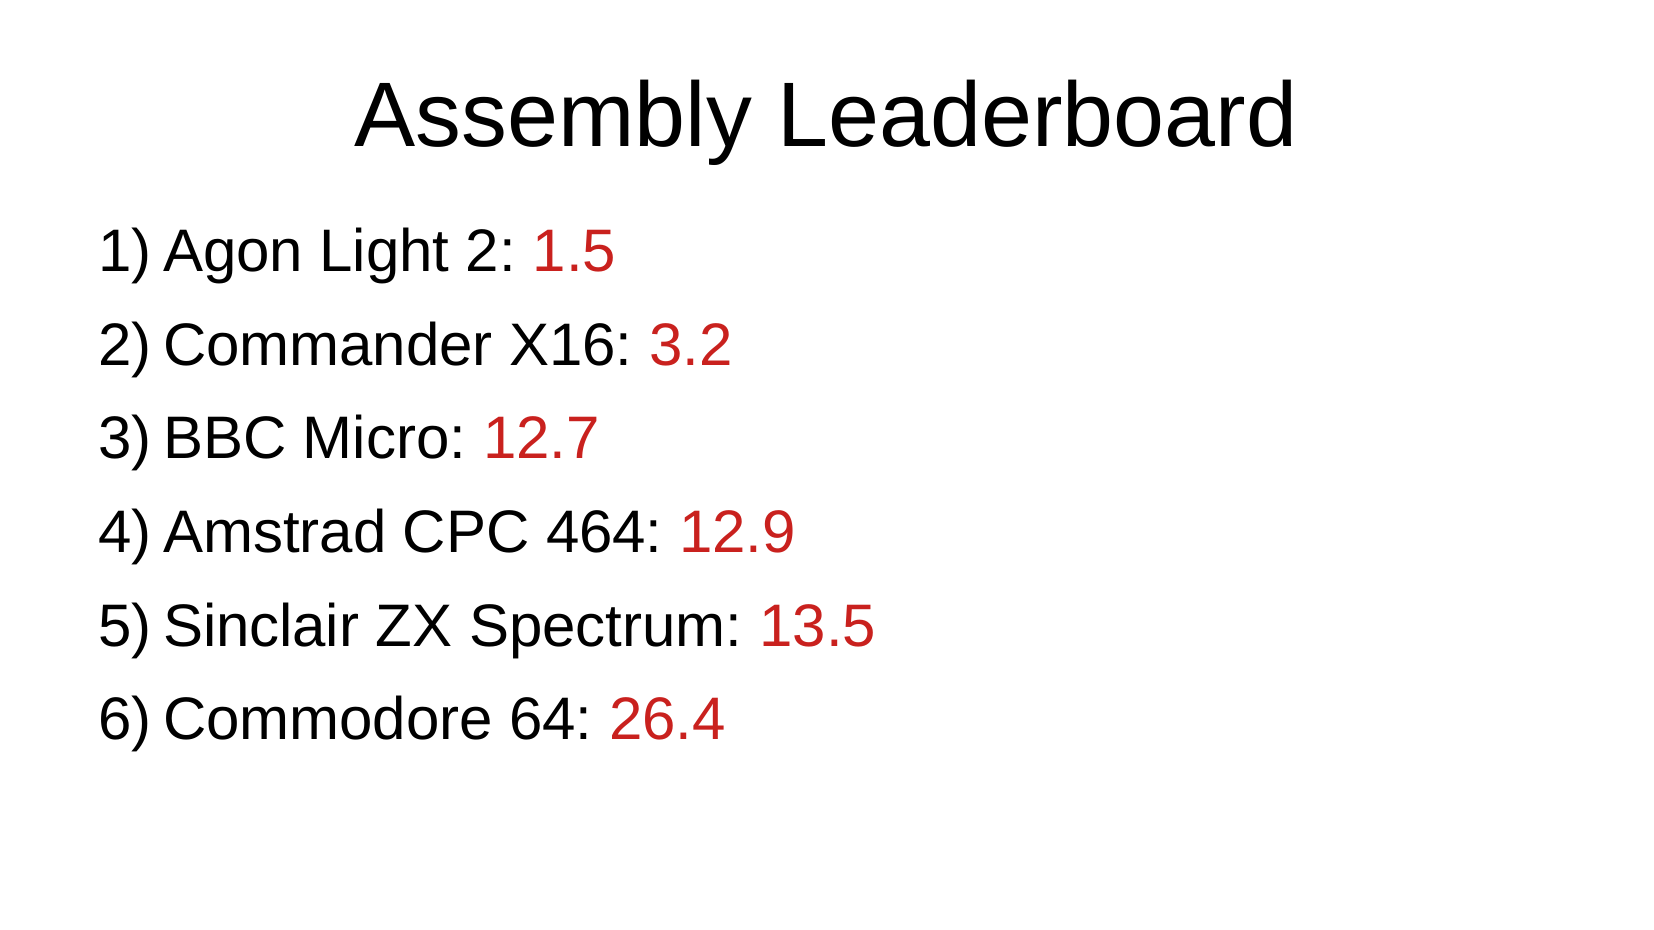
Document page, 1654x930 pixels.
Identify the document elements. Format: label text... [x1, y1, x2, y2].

list Agon Light 2: 1.5 Commander X16: 3.2 BBC Micro: 12.7 Amstrad CPC 464: 12.9 Sinclair ZX Spectrum: 13.5 Commodore 64: 26.4 [82, 217, 1571, 757]
title Assembly Leaderboard [82, 37, 1571, 193]
